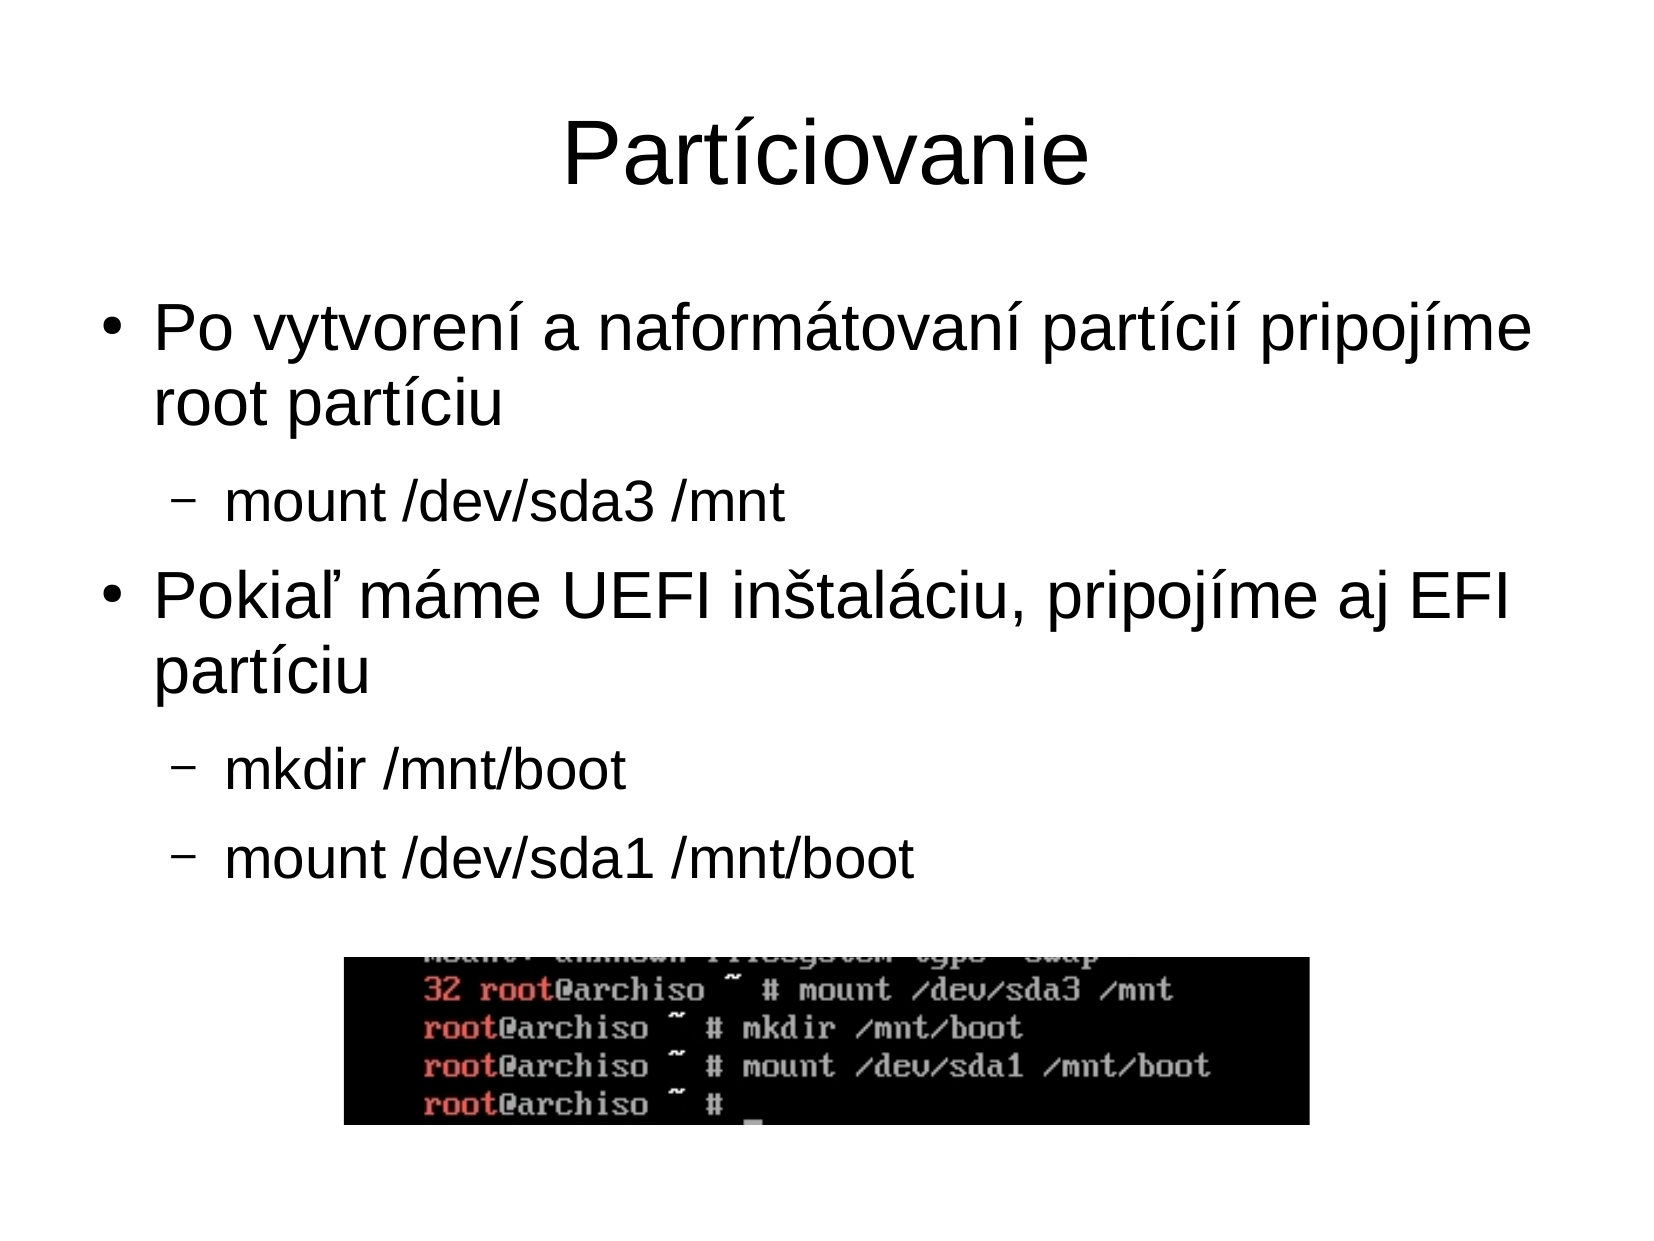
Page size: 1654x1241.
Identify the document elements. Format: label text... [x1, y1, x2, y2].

list Po vytvorení a naformátovaní partícií pripojíme root partíciu mount /dev/sda3 /mnt Pokiaľ máme UEFI inštaláciu, pripojíme aj EFI partíciu mkdir /mnt/boot mount /dev/sda1 /mnt/boot [82, 290, 1571, 1010]
title Partíciovanie [82, 49, 1571, 257]
picture [343, 957, 1310, 1126]
